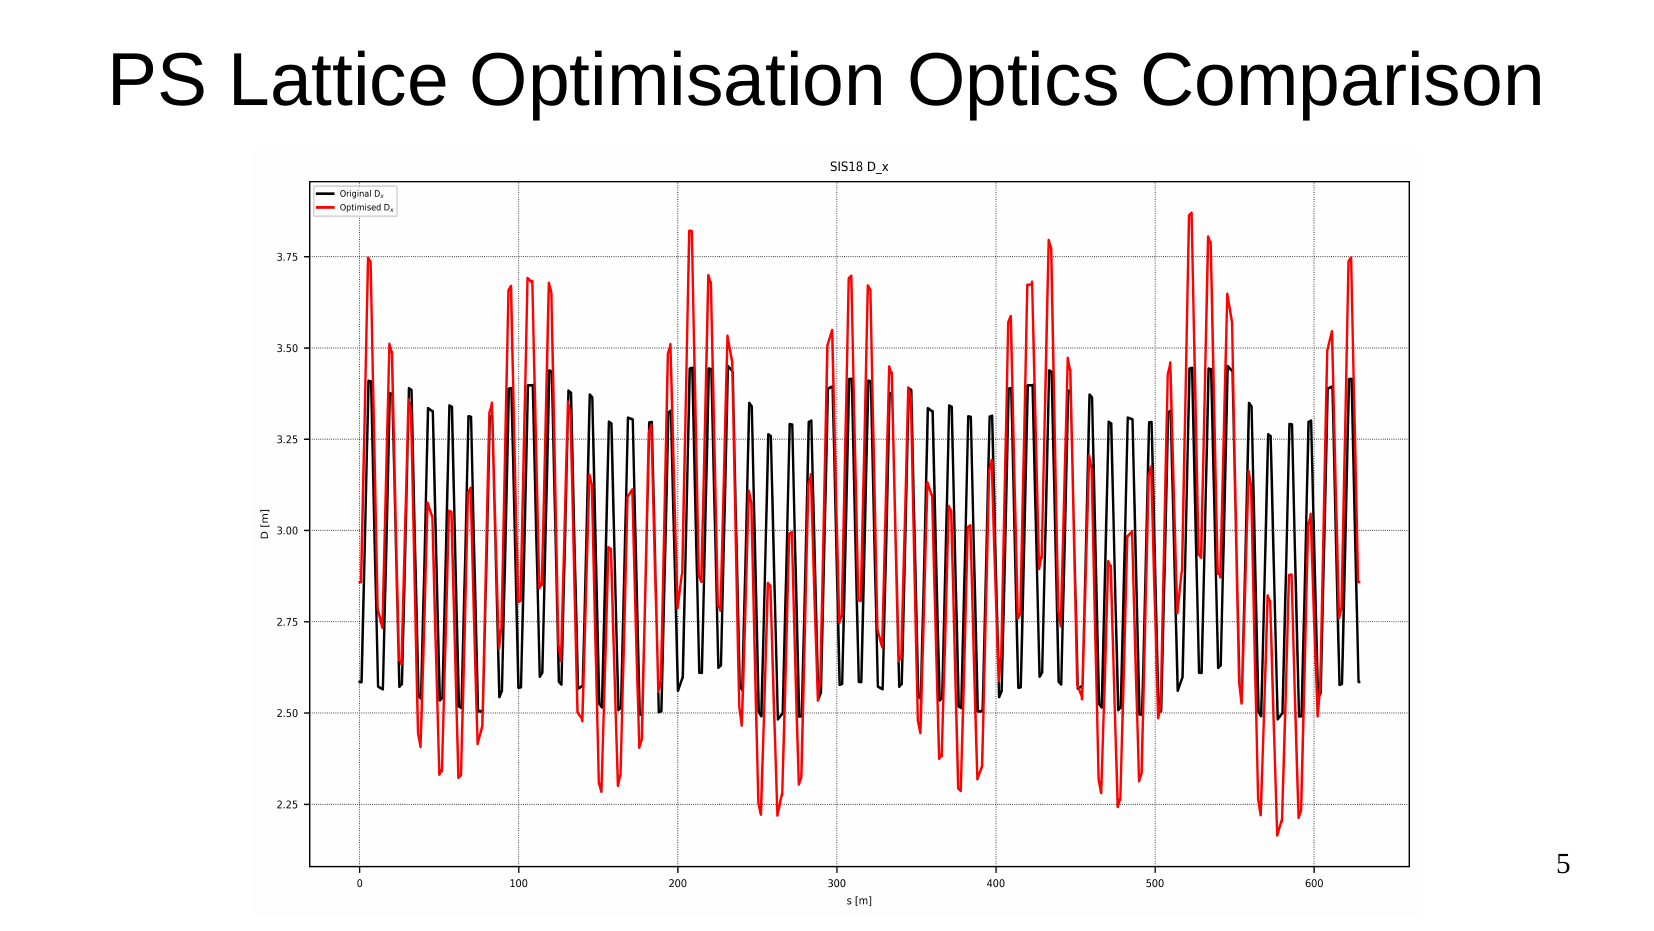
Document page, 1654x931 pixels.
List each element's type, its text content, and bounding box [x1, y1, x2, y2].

title PS Lattice Optimisation Optics Comparison [82, 1, 1571, 157]
picture [250, 150, 1421, 918]
